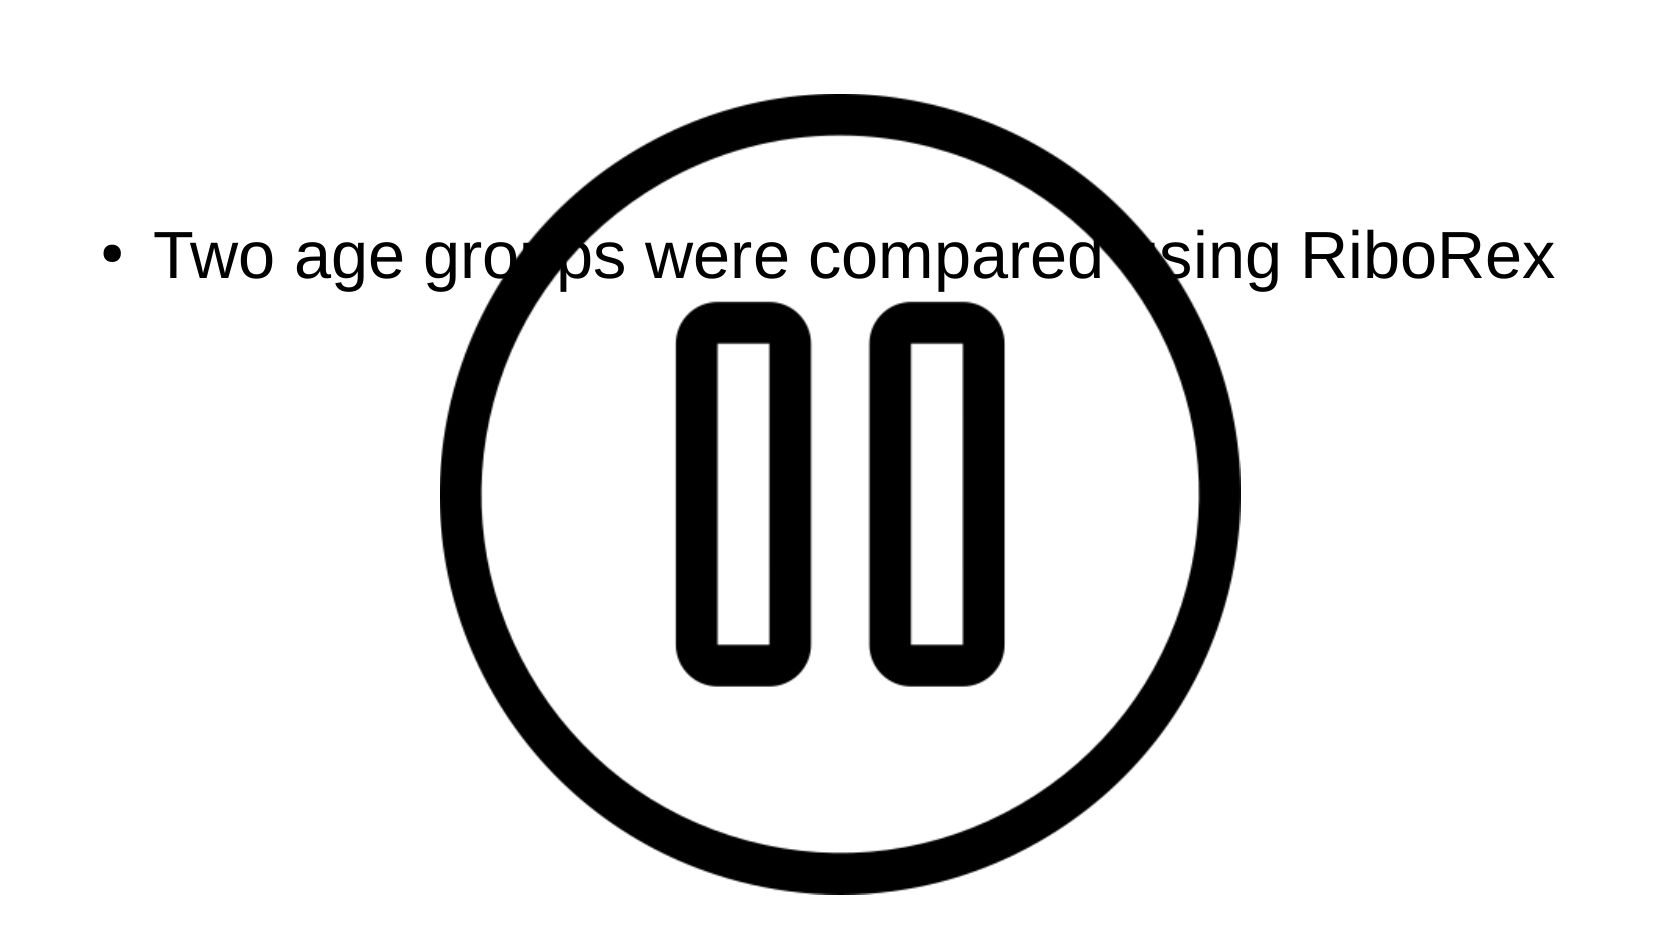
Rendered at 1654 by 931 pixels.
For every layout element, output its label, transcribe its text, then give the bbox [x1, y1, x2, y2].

list Two age groups were compared using RiboRex [82, 217, 440, 758]
picture [440, 94, 1241, 895]
list Two age groups were compared using RiboRex [1241, 217, 1571, 758]
